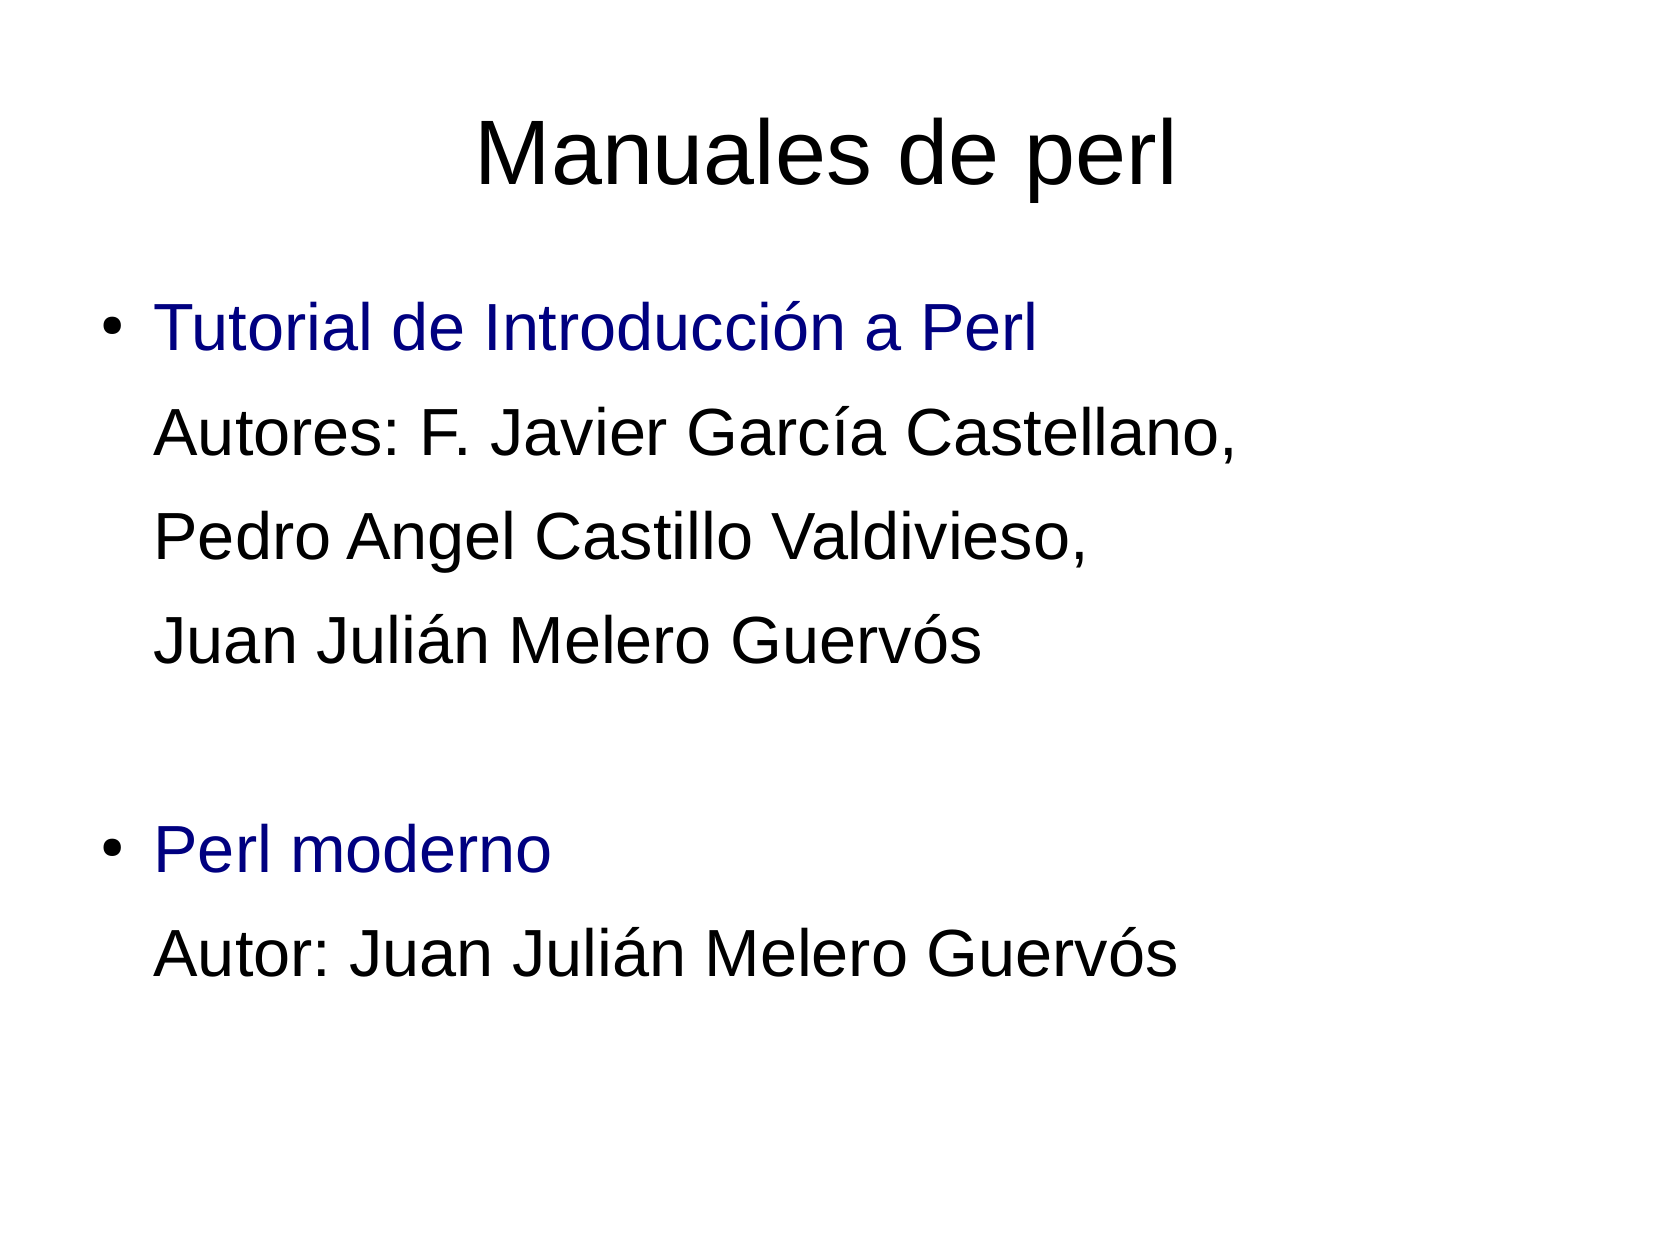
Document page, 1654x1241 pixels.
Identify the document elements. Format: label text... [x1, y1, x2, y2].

title Manuales de perl [82, 49, 1571, 257]
list Tutorial de Introducción a Perl Autores: F. Javier García Castellano, Pedro Angel Castillo Valdivieso, Juan Julián Melero Guervós Perl moderno Autor: Juan Julián Melero Guervós [82, 290, 1571, 1010]
